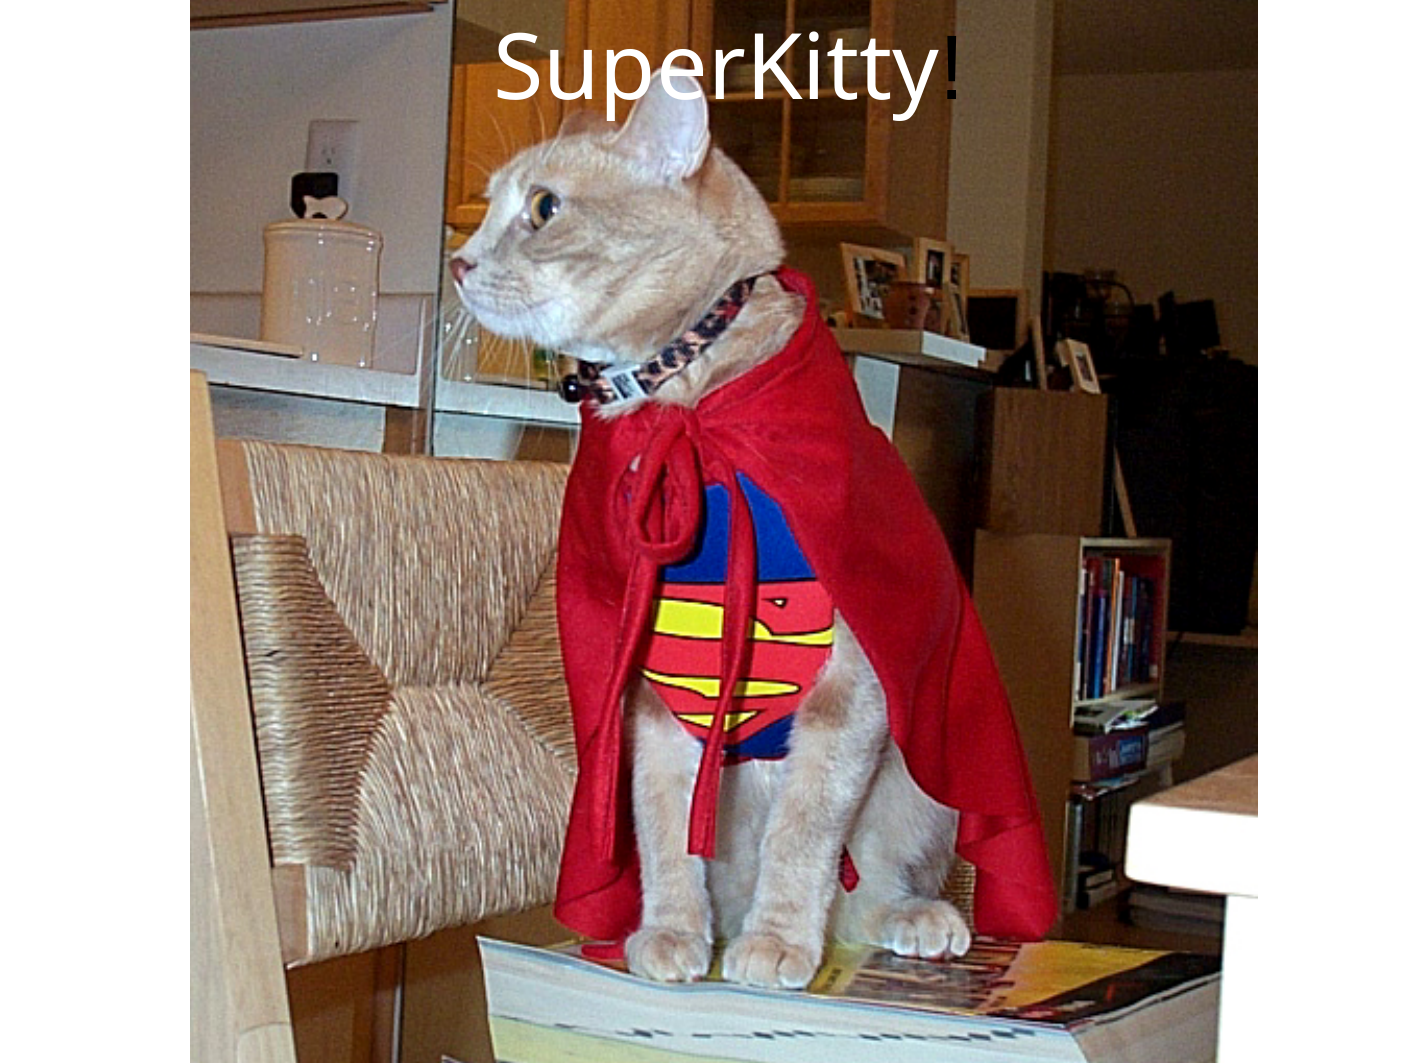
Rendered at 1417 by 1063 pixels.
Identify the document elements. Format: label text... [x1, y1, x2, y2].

text_box SuperKitty! [456, 0, 1002, 129]
picture [190, 0, 1258, 1063]
